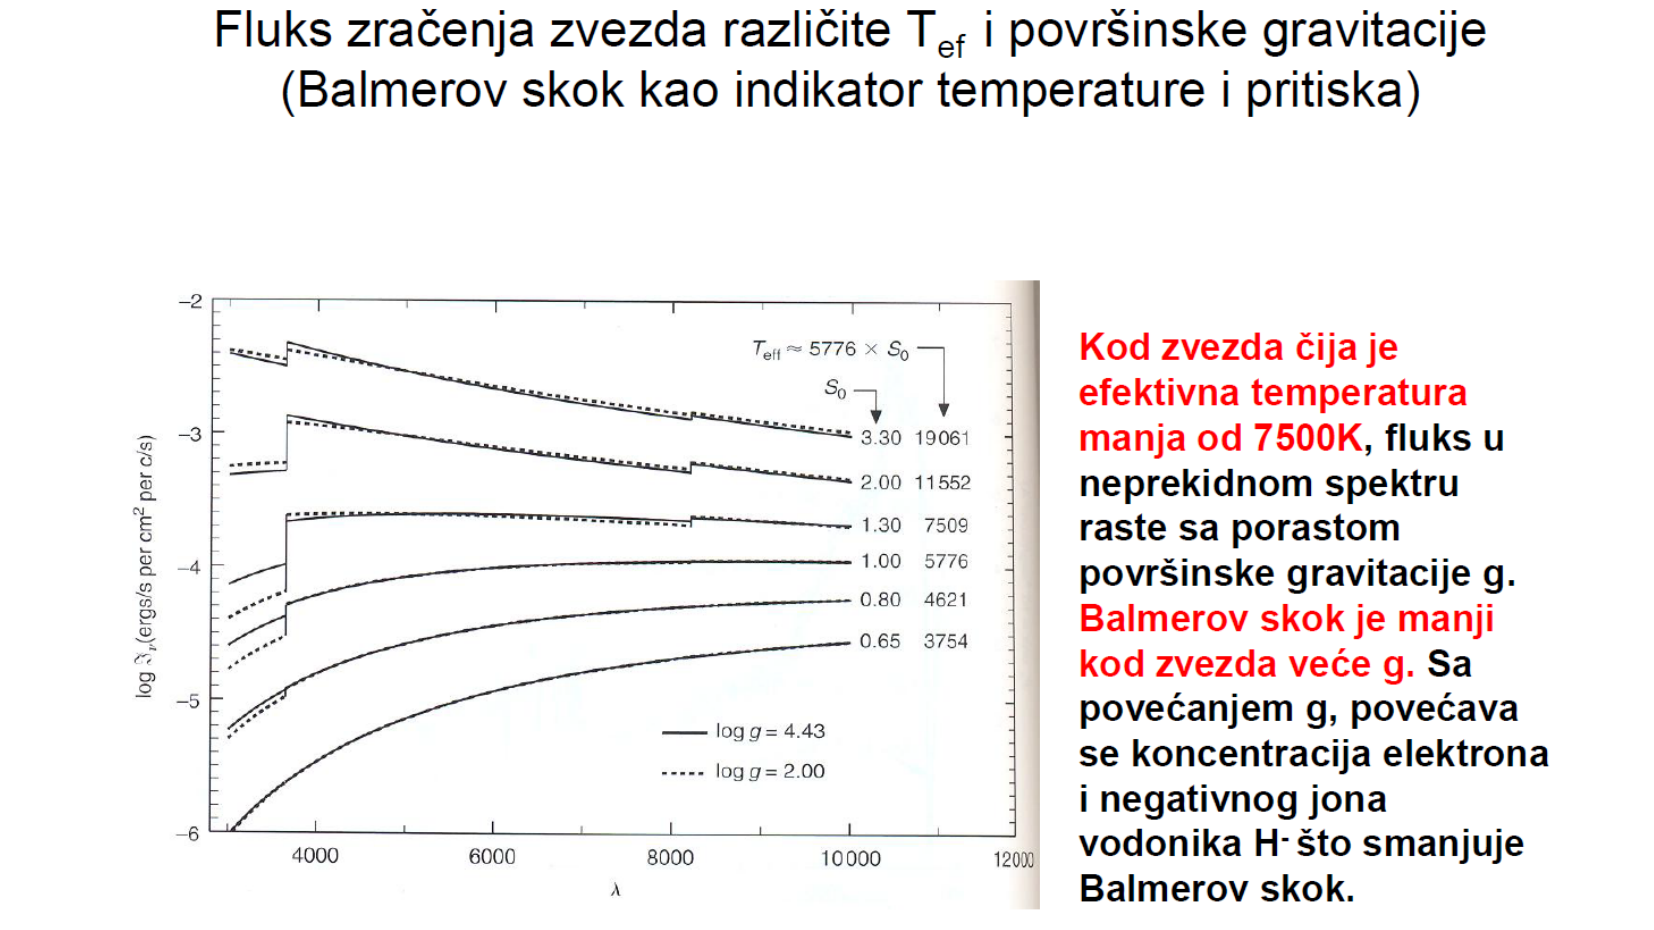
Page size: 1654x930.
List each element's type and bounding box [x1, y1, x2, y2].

picture [104, 0, 1563, 930]
